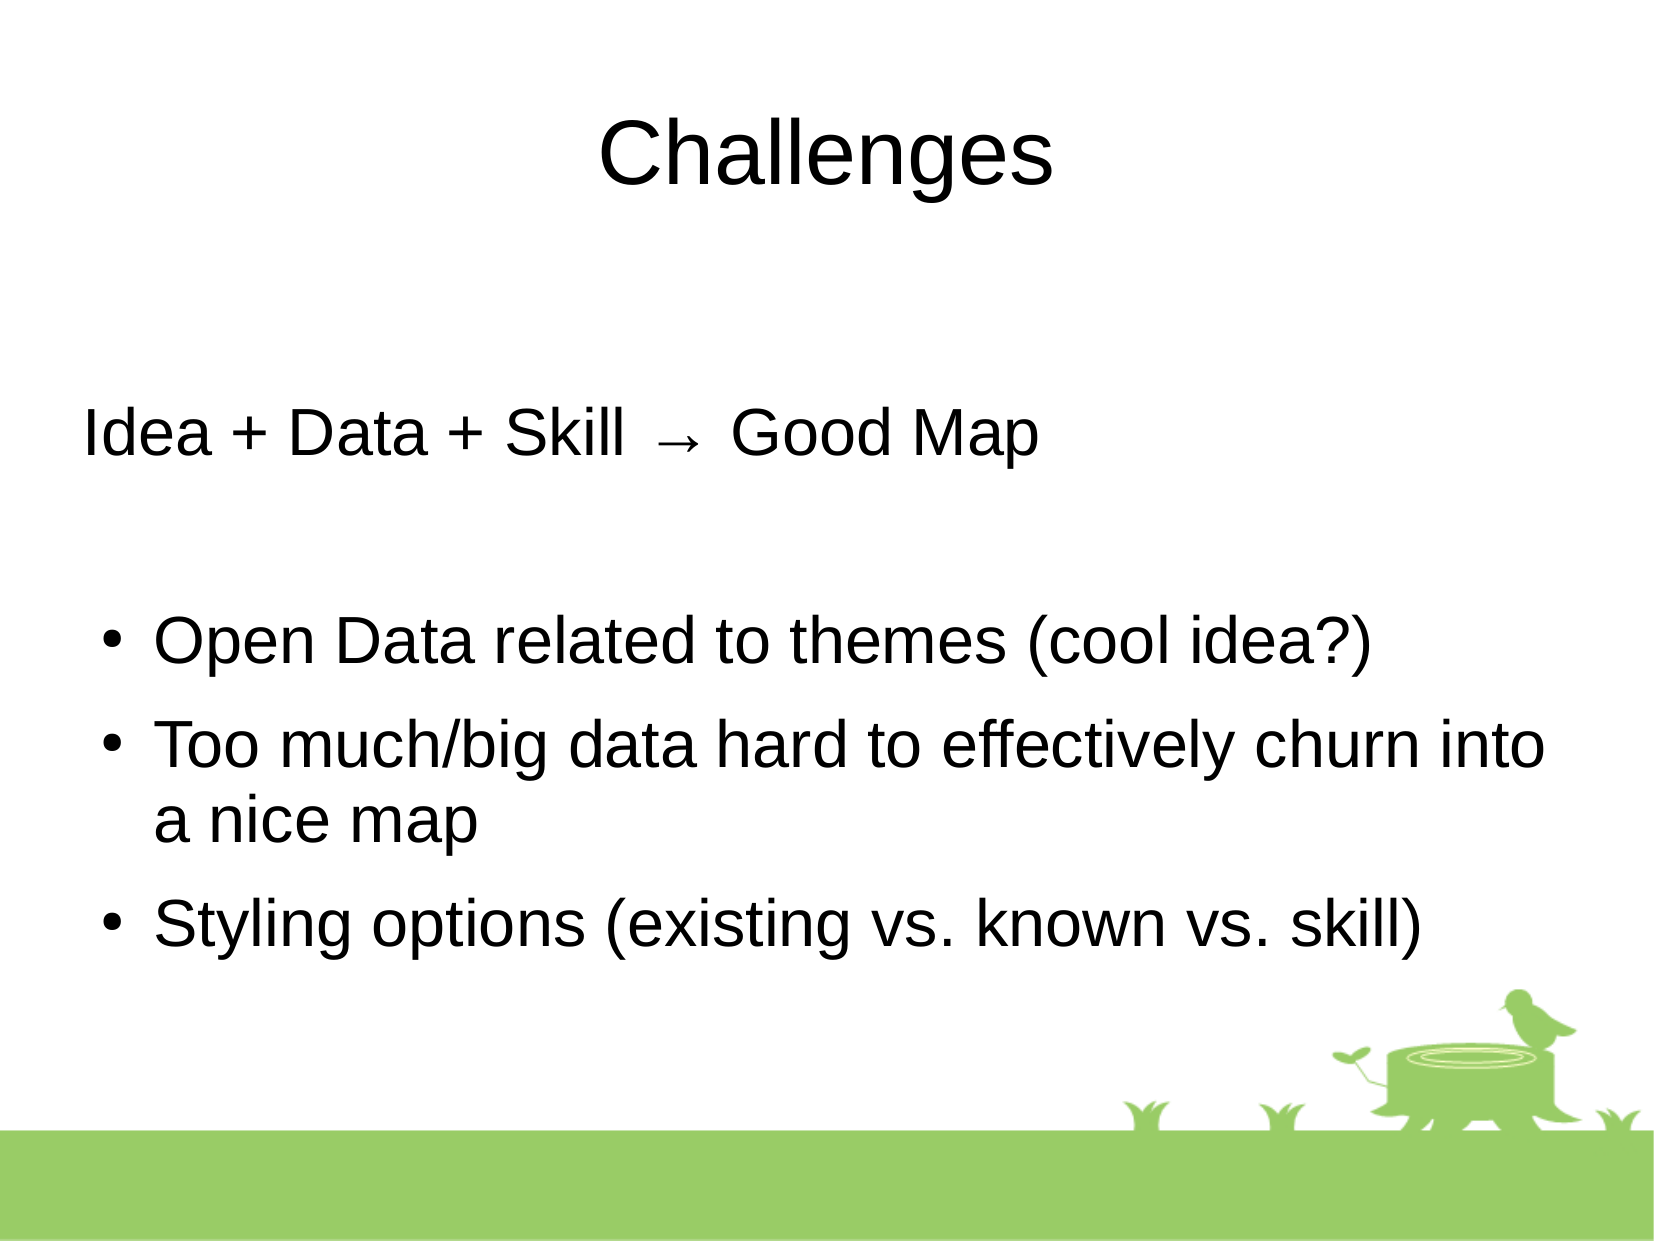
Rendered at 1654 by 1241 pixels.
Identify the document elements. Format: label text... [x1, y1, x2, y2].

title Challenges [82, 49, 1571, 257]
list Idea + Data + Skill → Good Map Open Data related to themes (cool idea?) Too much/big data hard to effectively churn into a nice map Styling options (existing vs. known vs. skill) [82, 290, 1571, 1010]
picture [0, 0, 1654, 1241]
